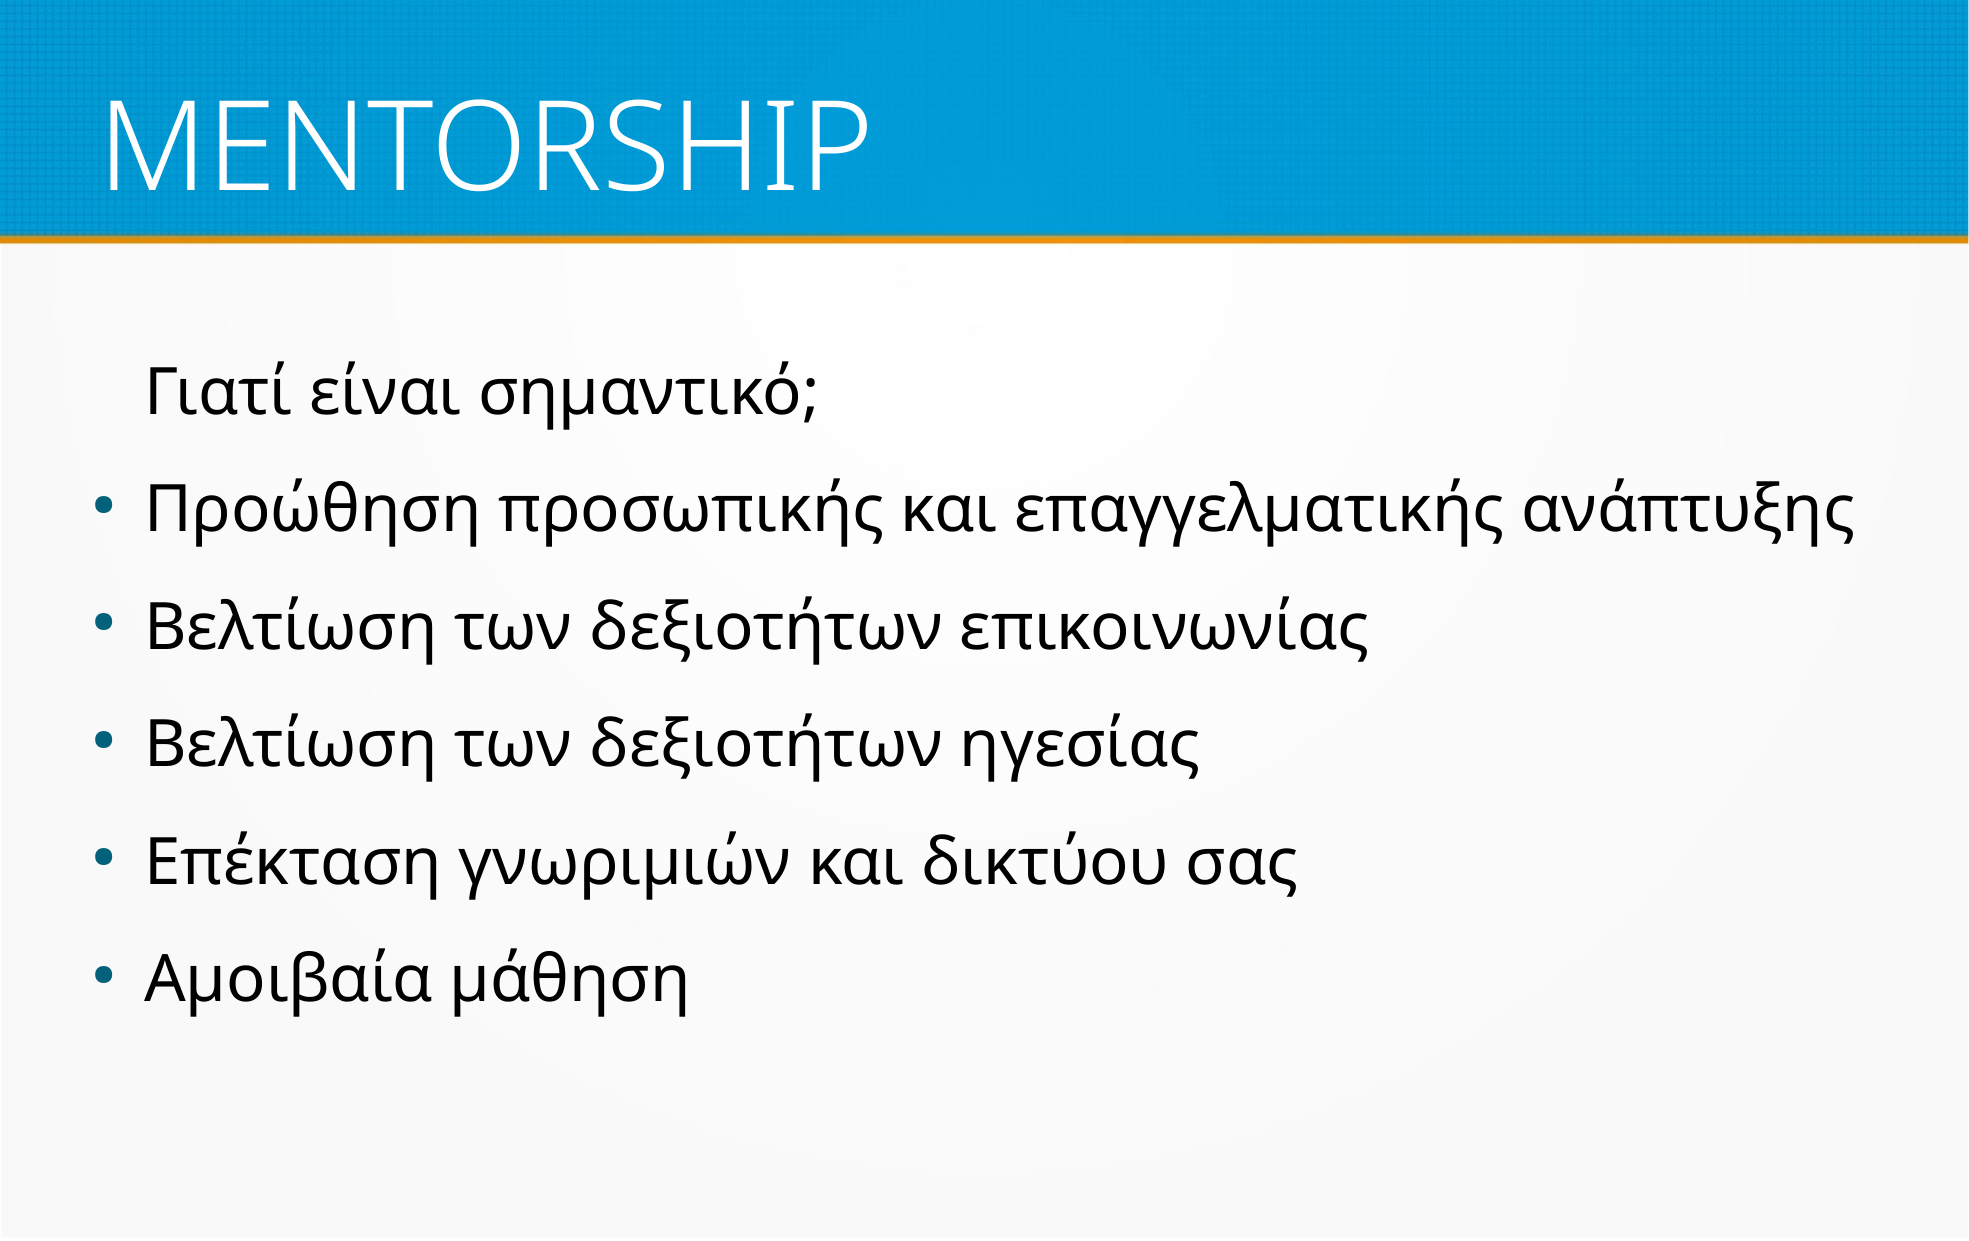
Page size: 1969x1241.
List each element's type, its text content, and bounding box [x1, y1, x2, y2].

list Γιατί είναι σημαντικό; Προώθηση προσωπικής και επαγγελματικής ανάπτυξης Βελτίωση των δεξιοτήτων επικοινωνίας Βελτίωση των δεξιοτήτων ηγεσίας Επέκταση γνωριμιών και δικτύου σας Αμοιβαία μάθηση [74, 344, 1878, 1110]
title MENTORSHIP [98, 19, 1870, 227]
picture [0, 233, 1969, 1241]
